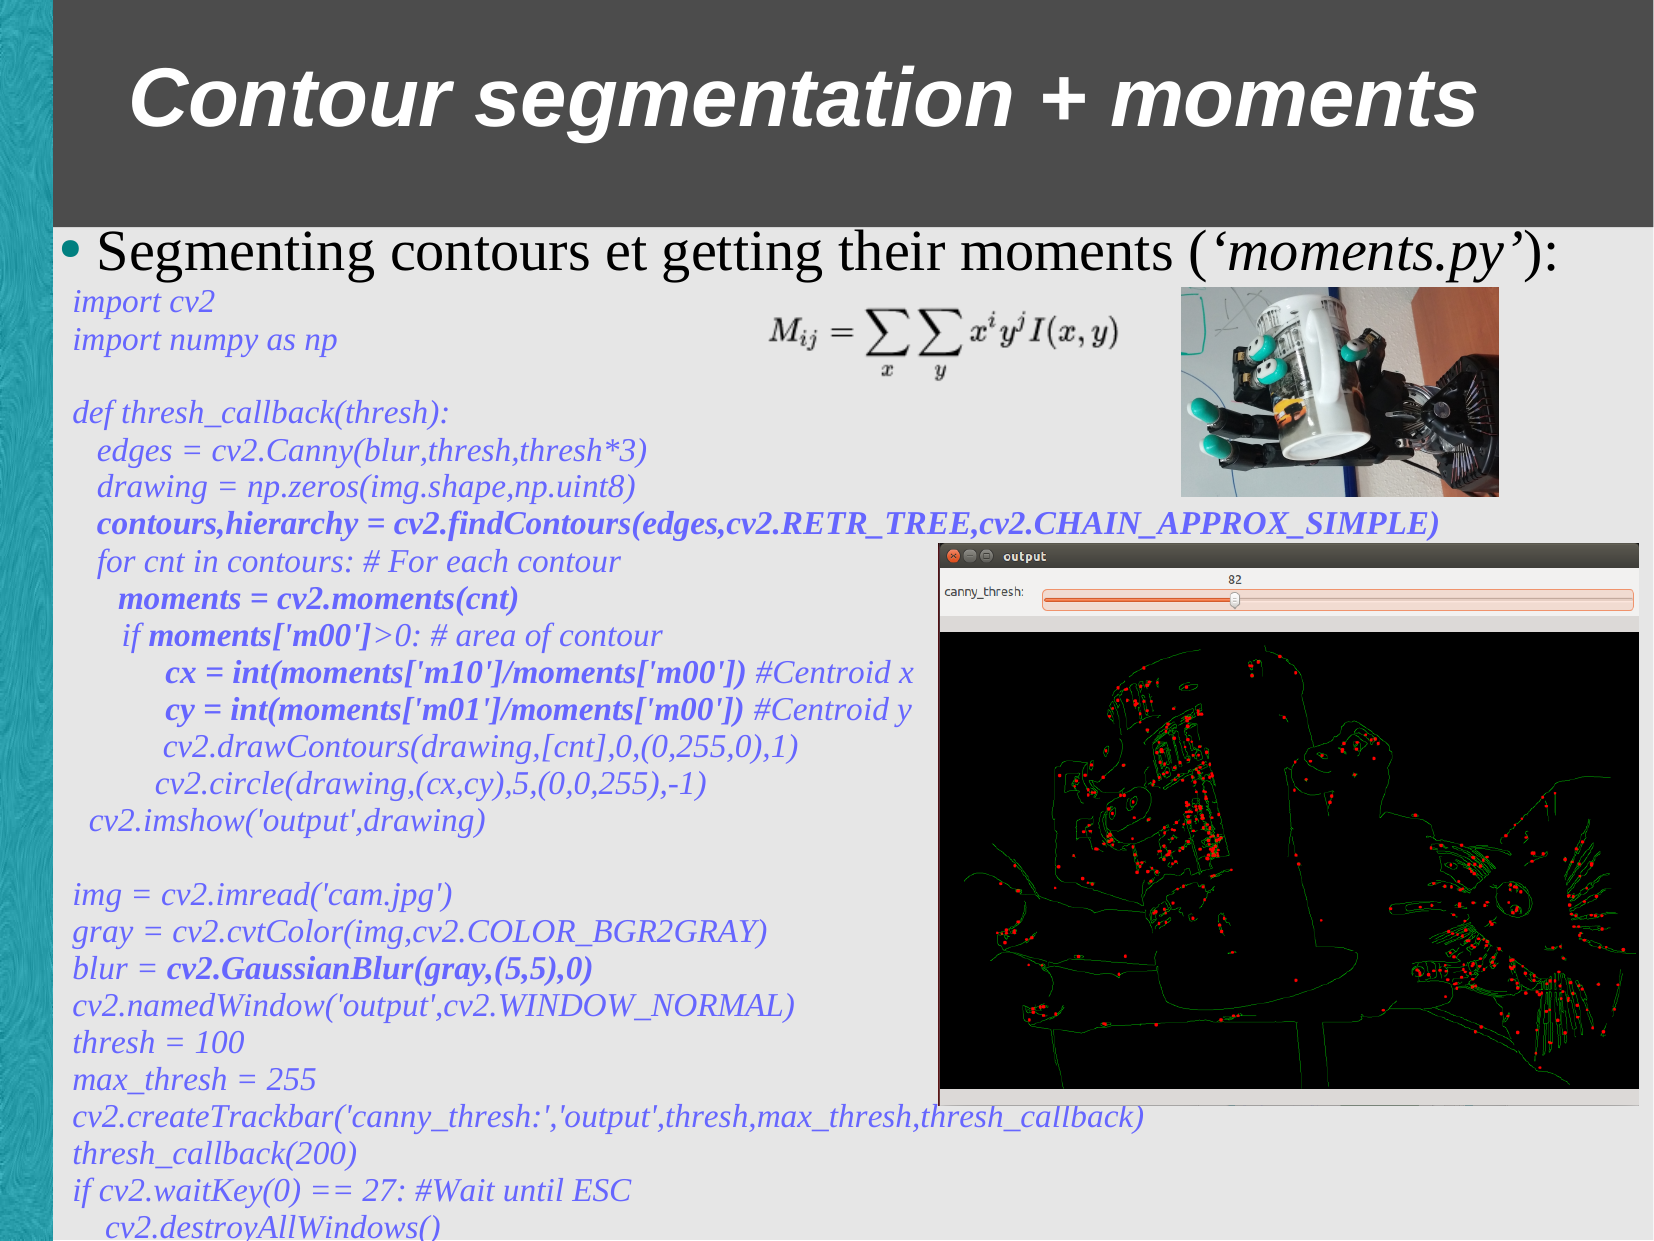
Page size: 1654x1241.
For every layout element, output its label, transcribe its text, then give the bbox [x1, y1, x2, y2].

picture [0, 0, 53, 1241]
picture [1181, 287, 1499, 497]
list Segmenting contours et getting their moments (‘moments.py’): import cv2 import numpy as np def thresh_callback(thresh): edges = cv2.Canny(blur,thresh,thresh*3) drawing = np.zeros(img.shape,np.uint8) contours,hierarchy = cv2.findContours(edges,cv2.RETR_TREE,cv2.CHAIN_APPROX_SIMPLE) for cnt in contours: # For each contour moments = cv2.moments(cnt) if moments['m00']>0: # area of contour cx = int(moments['m10']/moments['m00']) #Centroid x cy = int(moments['m01']/moments['m00']) #Centroid y cv2.drawContours(drawing,[cnt],0,(0,255,0),1) cv2.circle(drawing,(cx,cy),5,(0,0,255),-1) cv2.imshow('output',drawing) img = cv2.imread('cam.jpg') gray = cv2.cvtColor(img,cv2.COLOR_BGR2GRAY) blur = cv2.GaussianBlur(gray,(5,5),0) cv2.namedWindow('output',cv2.WINDOW_NORMAL) thresh = 100 max_thresh = 255 cv2.createTrackbar('canny_thresh:','output',thresh,max_thresh,thresh_callback) thresh_callback(200) if cv2.waitKey(0) == 27: #Wait until ESC cv2.destroyAllWindows() [59, 218, 1654, 1241]
picture [768, 305, 1126, 389]
picture [938, 543, 1639, 1106]
title Contour segmentation + moments [128, 50, 1619, 145]
